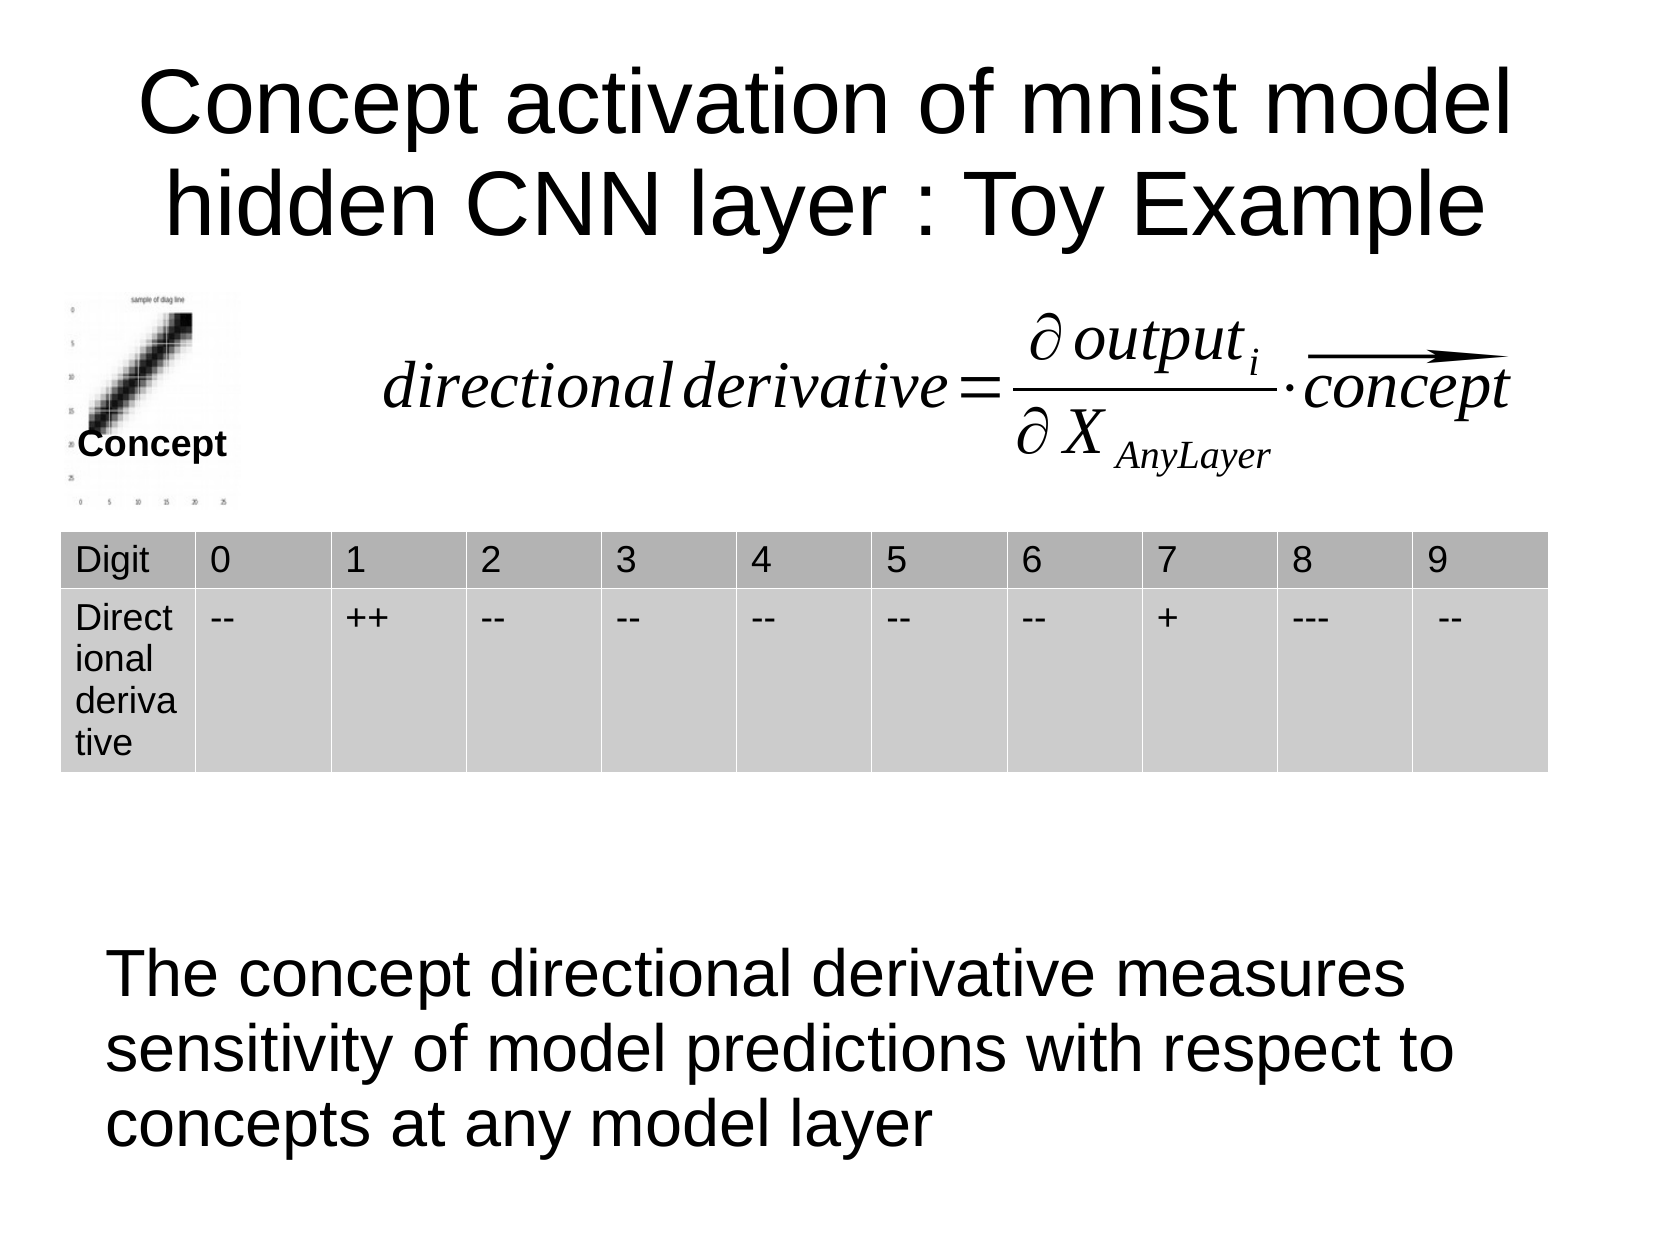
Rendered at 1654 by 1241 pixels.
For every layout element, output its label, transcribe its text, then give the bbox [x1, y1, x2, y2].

table_cell -- [467, 589, 601, 772]
table_header 3 [602, 532, 736, 588]
table_cell -- [1413, 589, 1548, 772]
table_header 2 [467, 532, 601, 588]
table_cell --- [1278, 589, 1412, 772]
table_cell -- [602, 589, 736, 772]
table_cell -- [872, 589, 1007, 772]
table_header 9 [1413, 532, 1548, 588]
table_cell -- [196, 589, 331, 772]
table_header 0 [196, 532, 331, 588]
table_header 1 [332, 532, 466, 588]
title The concept directional derivative measures sensitivity of model predictions with respect to concepts at any model layer [105, 936, 1594, 1161]
table_cell Directional derivative [61, 589, 195, 772]
table_header 4 [737, 532, 871, 588]
table_cell + [1143, 589, 1277, 772]
picture [64, 292, 241, 511]
table_header Digit [61, 532, 195, 588]
title Concept activation of mnist model hidden CNN layer : Toy Example [82, 49, 1571, 257]
table_cell -- [1008, 589, 1142, 772]
table_cell -- [737, 589, 871, 772]
table_header 7 [1143, 532, 1277, 588]
table_header 5 [872, 532, 1007, 588]
table_cell ++ [332, 589, 466, 772]
table_header 8 [1278, 532, 1412, 588]
table_header 6 [1008, 532, 1142, 588]
chart [375, 300, 1522, 479]
